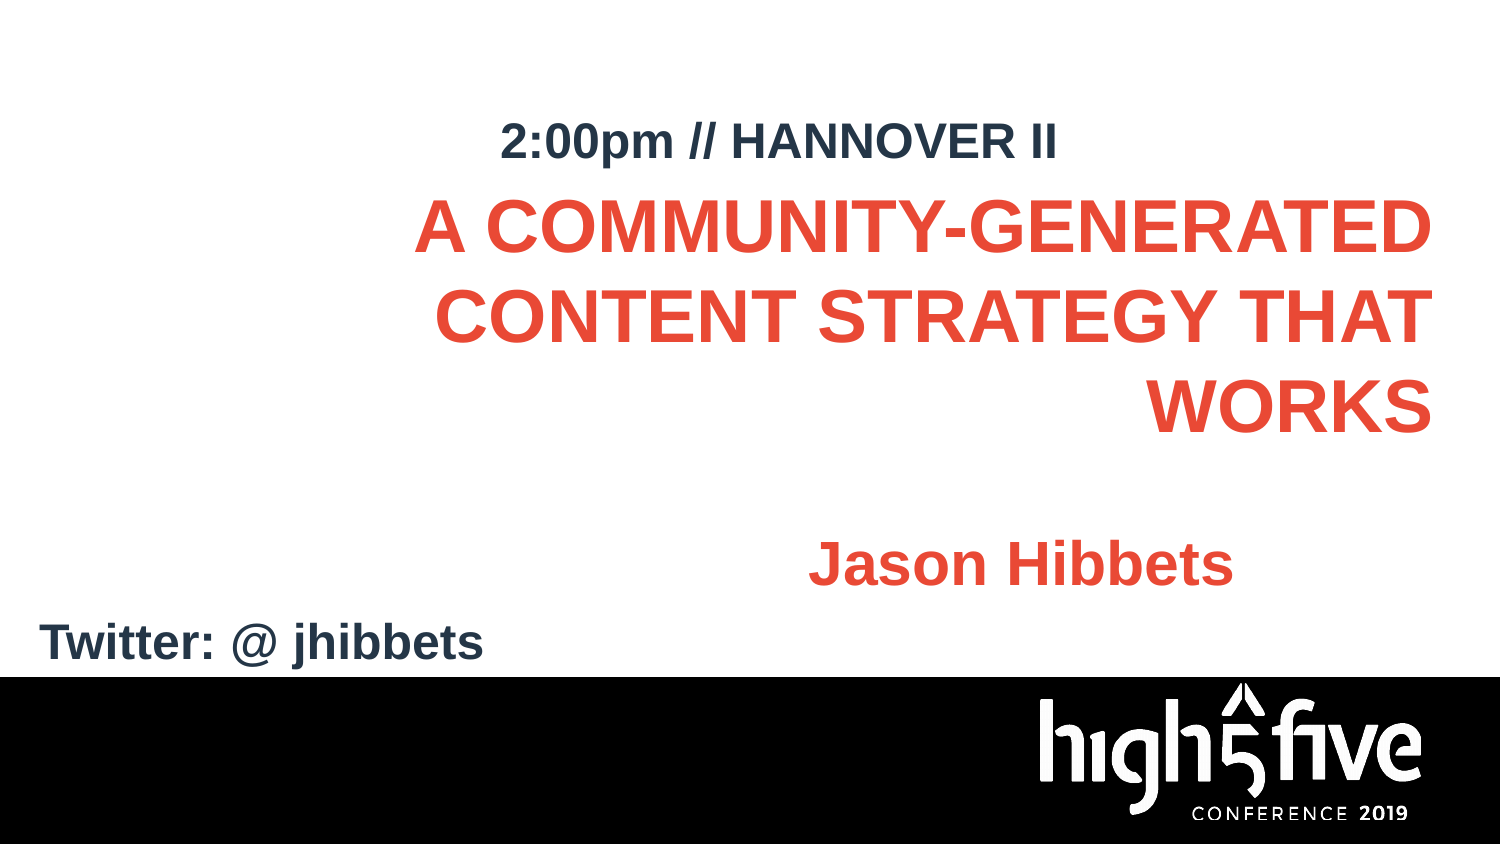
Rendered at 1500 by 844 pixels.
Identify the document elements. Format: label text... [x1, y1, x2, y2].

text_box Twitter: @ jhibbets [28, 603, 985, 675]
text_box 2:00pm // HANNOVER II [488, 103, 1446, 175]
picture [0, 677, 1500, 844]
text_box Jason Hibbets [797, 517, 1474, 612]
text_box A COMMUNITY-GENERATED CONTENT STRATEGY THAT WORKS [171, 177, 1446, 589]
